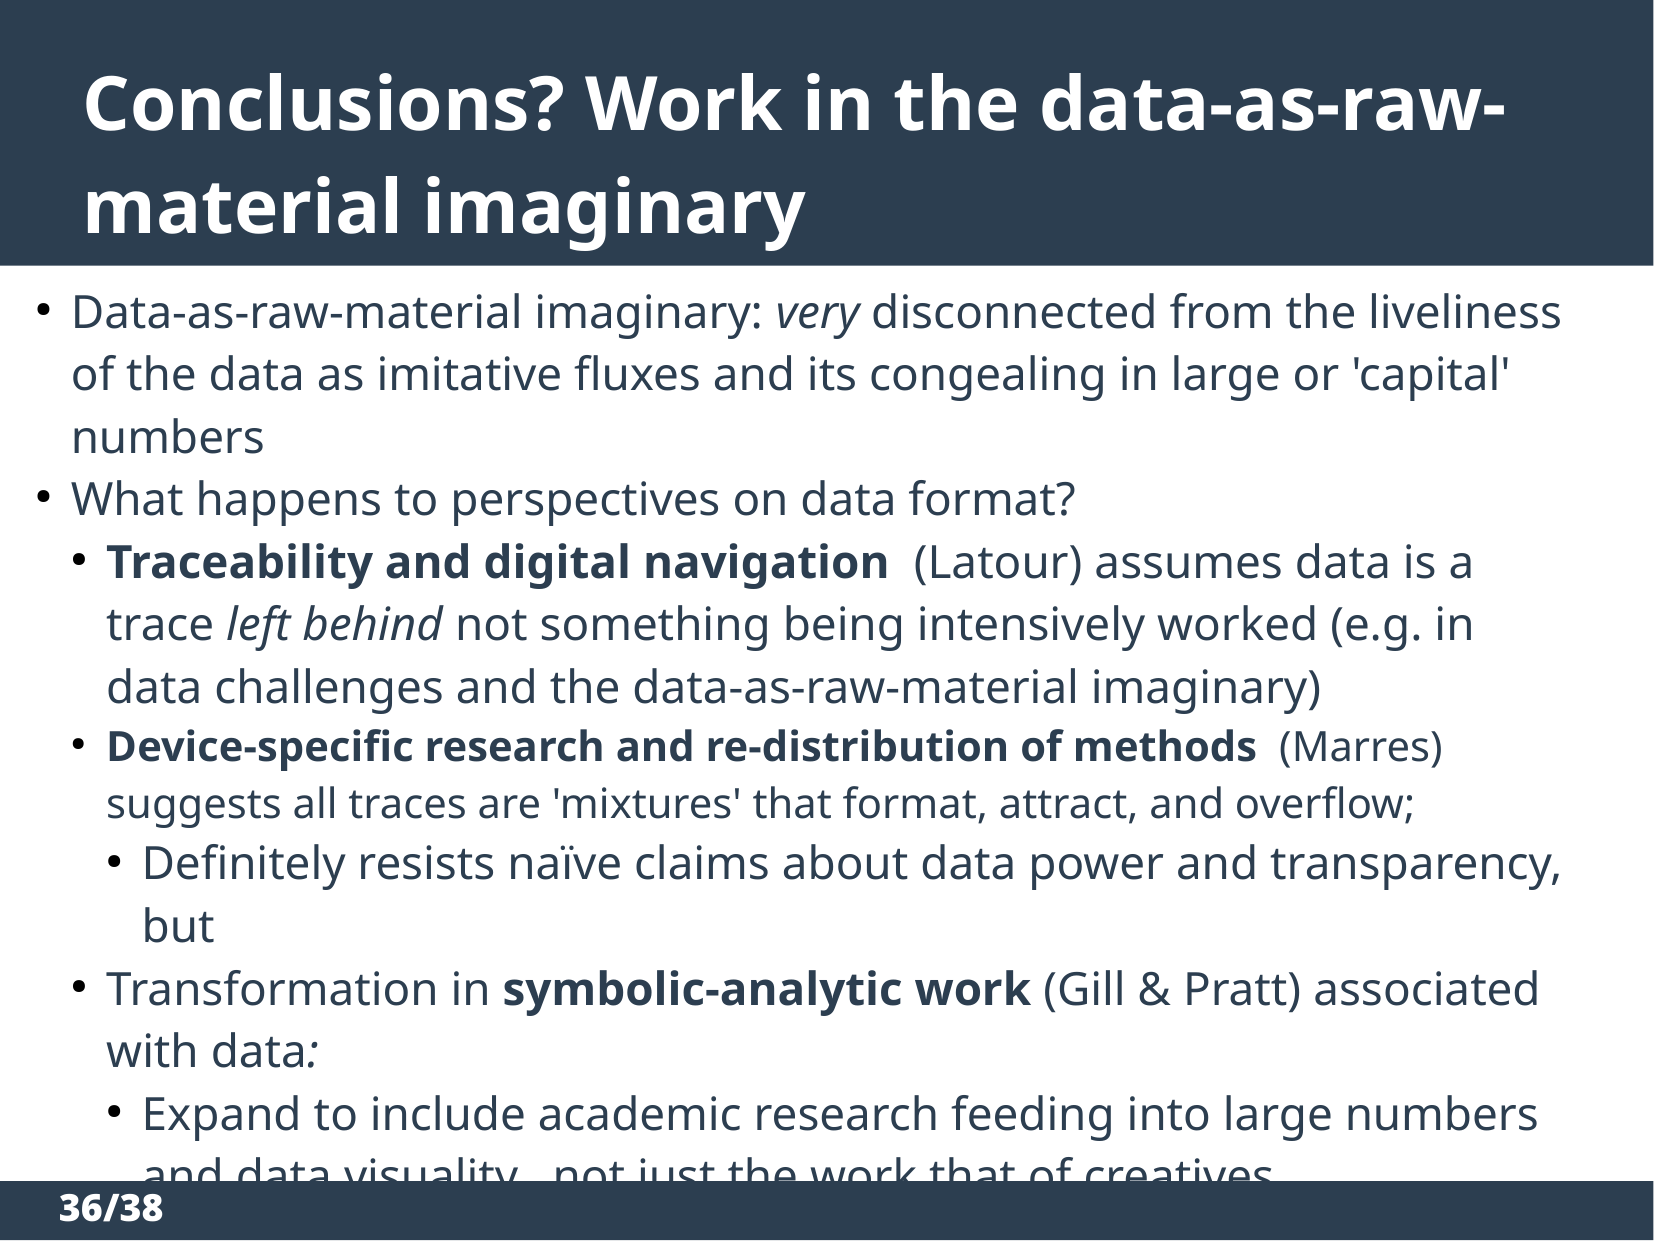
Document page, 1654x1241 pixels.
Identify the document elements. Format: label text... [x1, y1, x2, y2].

subtitle Data-as-raw-material imaginary: very disconnected from the liveliness of the data as imitative fluxes and its congealing in large or 'capital' numbers What happens to perspectives on data format? Traceability and digital navigation (Latour) assumes data is a trace left behind not something being intensively worked (e.g. in data challenges and the data-as-raw-material imaginary) Device-specific research and re-distribution of methods (Marres) suggests all traces are 'mixtures' that format, attract, and overflow; Definitely resists naïve claims about data power and transparency, but Transformation in symbolic-analytic work (Gill & Pratt) associated with data: Expand to include academic research feeding into large numbers and data visuality, not just the work that of creatives [35, 372, 1571, 1114]
title Conclusions? Work in the data-as-raw-material imaginary [82, 49, 1571, 257]
